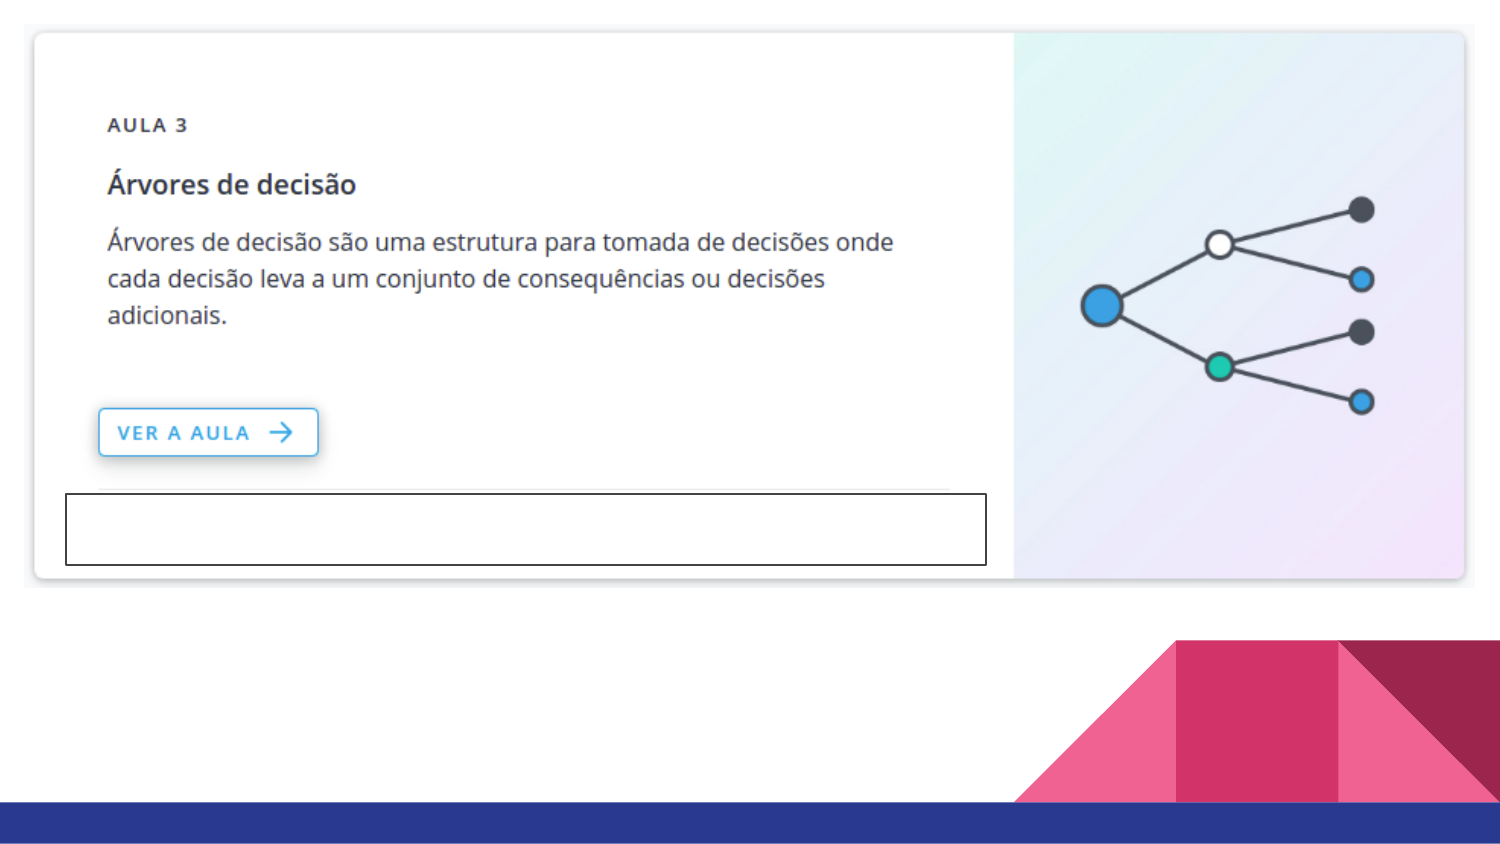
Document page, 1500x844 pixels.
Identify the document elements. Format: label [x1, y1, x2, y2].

text_box [65, 494, 987, 565]
picture [24, 24, 1475, 588]
